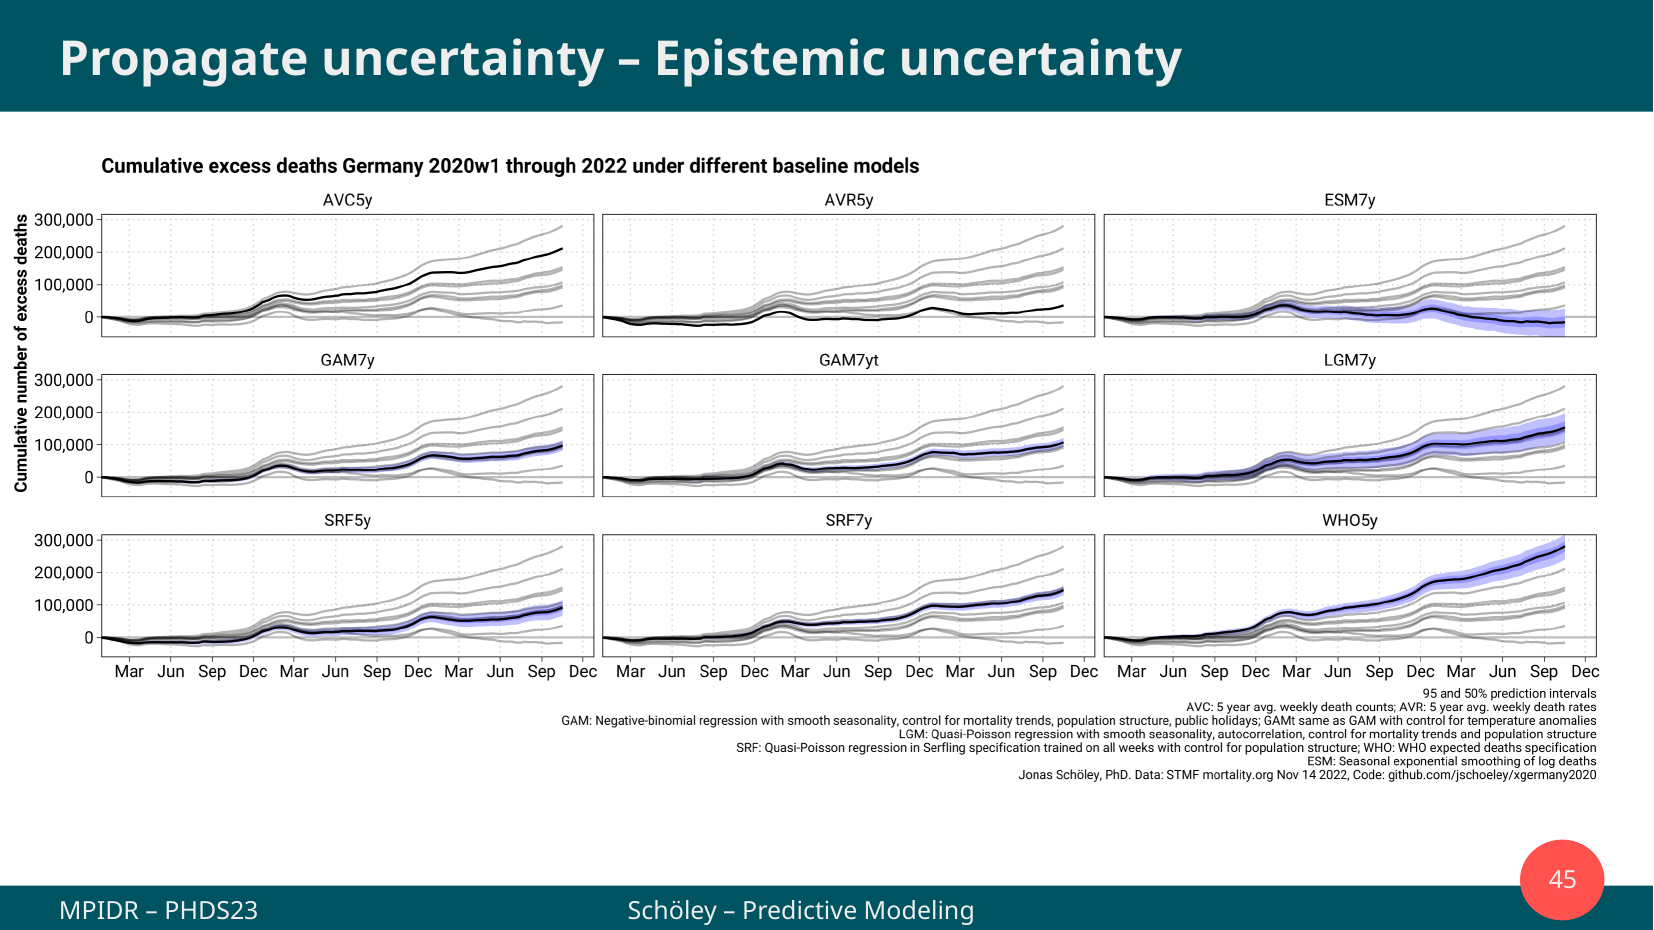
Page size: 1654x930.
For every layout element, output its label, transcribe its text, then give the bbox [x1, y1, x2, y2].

picture [9, 153, 1600, 787]
title Propagate uncertainty – Epistemic uncertainty [58, 0, 1594, 117]
